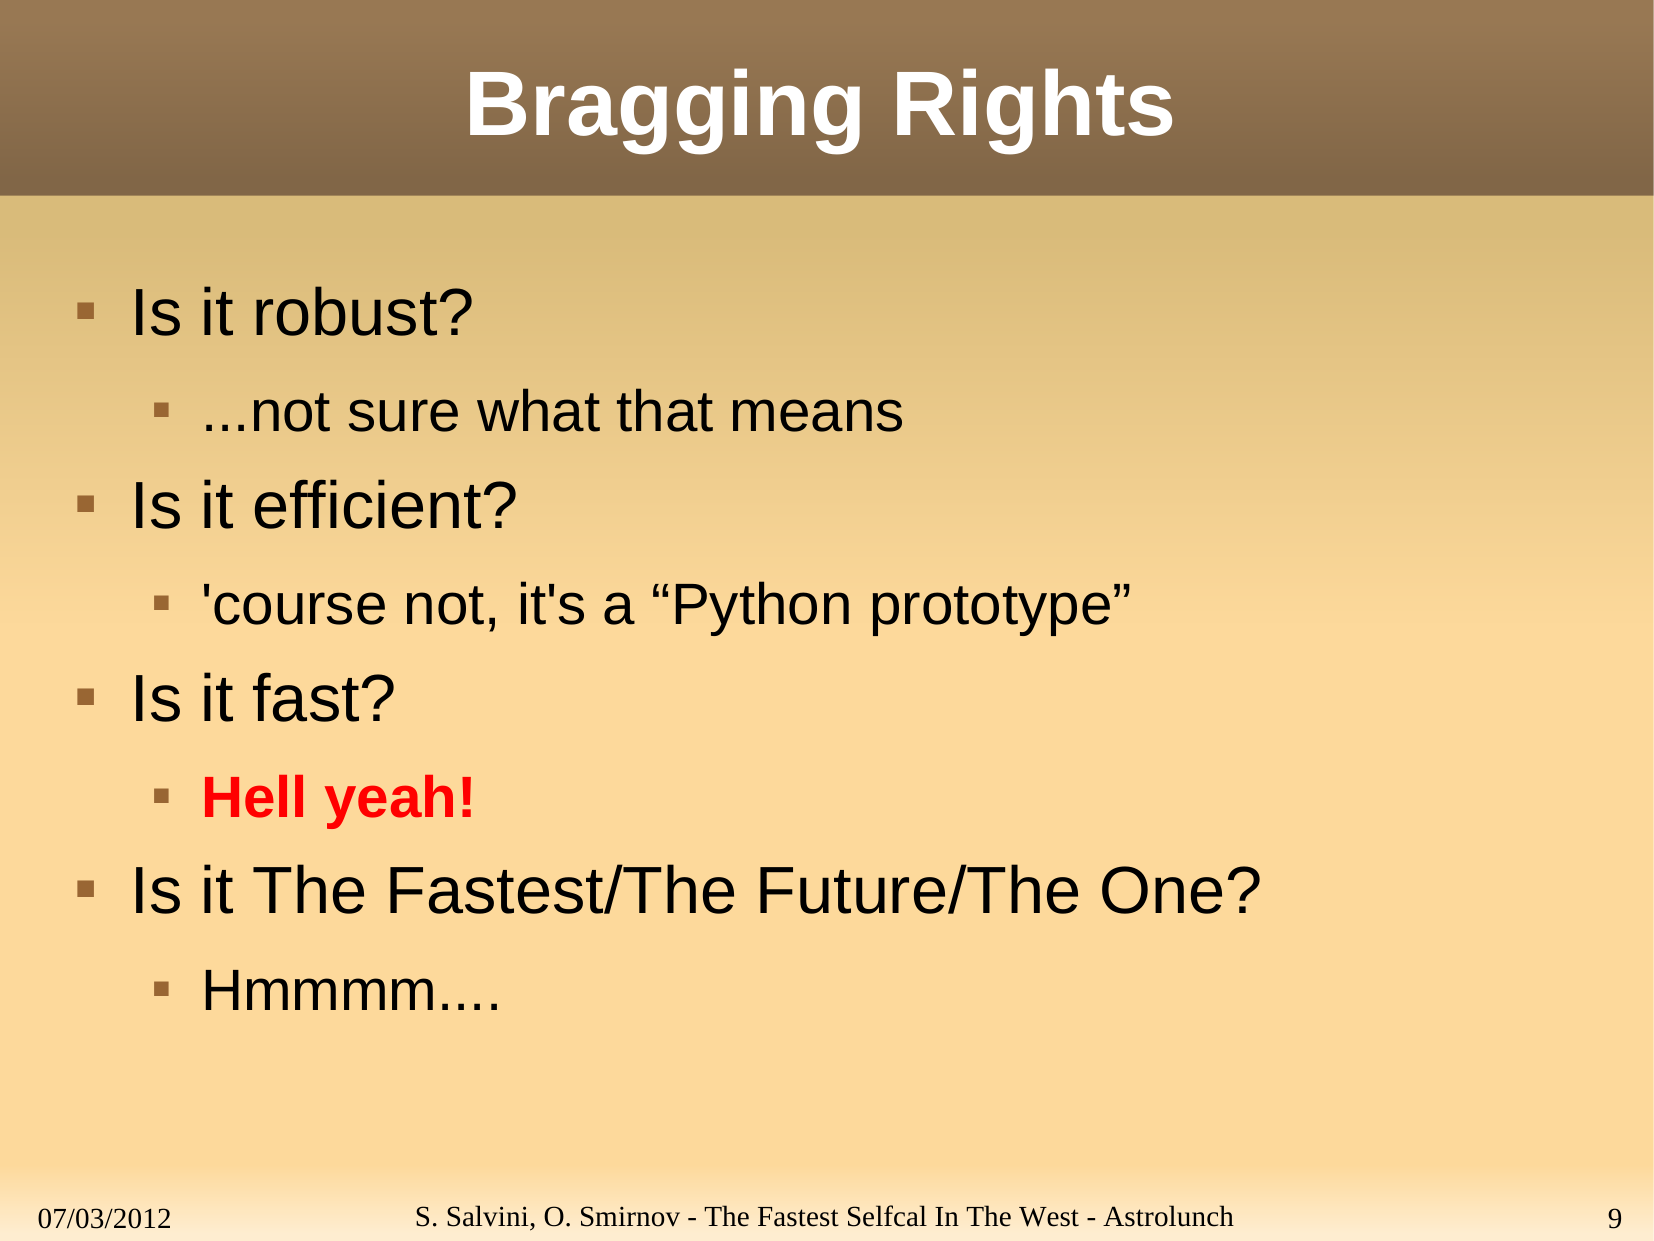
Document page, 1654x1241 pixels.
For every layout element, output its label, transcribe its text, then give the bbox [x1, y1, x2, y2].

picture [0, 0, 1654, 1241]
list Is it robust? ...not sure what that means Is it efficient? 'course not, it's a “Python prototype” Is it fast? Hell yeah! Is it The Fastest/The Future/The One? Hmmmm.... [59, 274, 1548, 1094]
title Bragging Rights [76, 0, 1565, 208]
